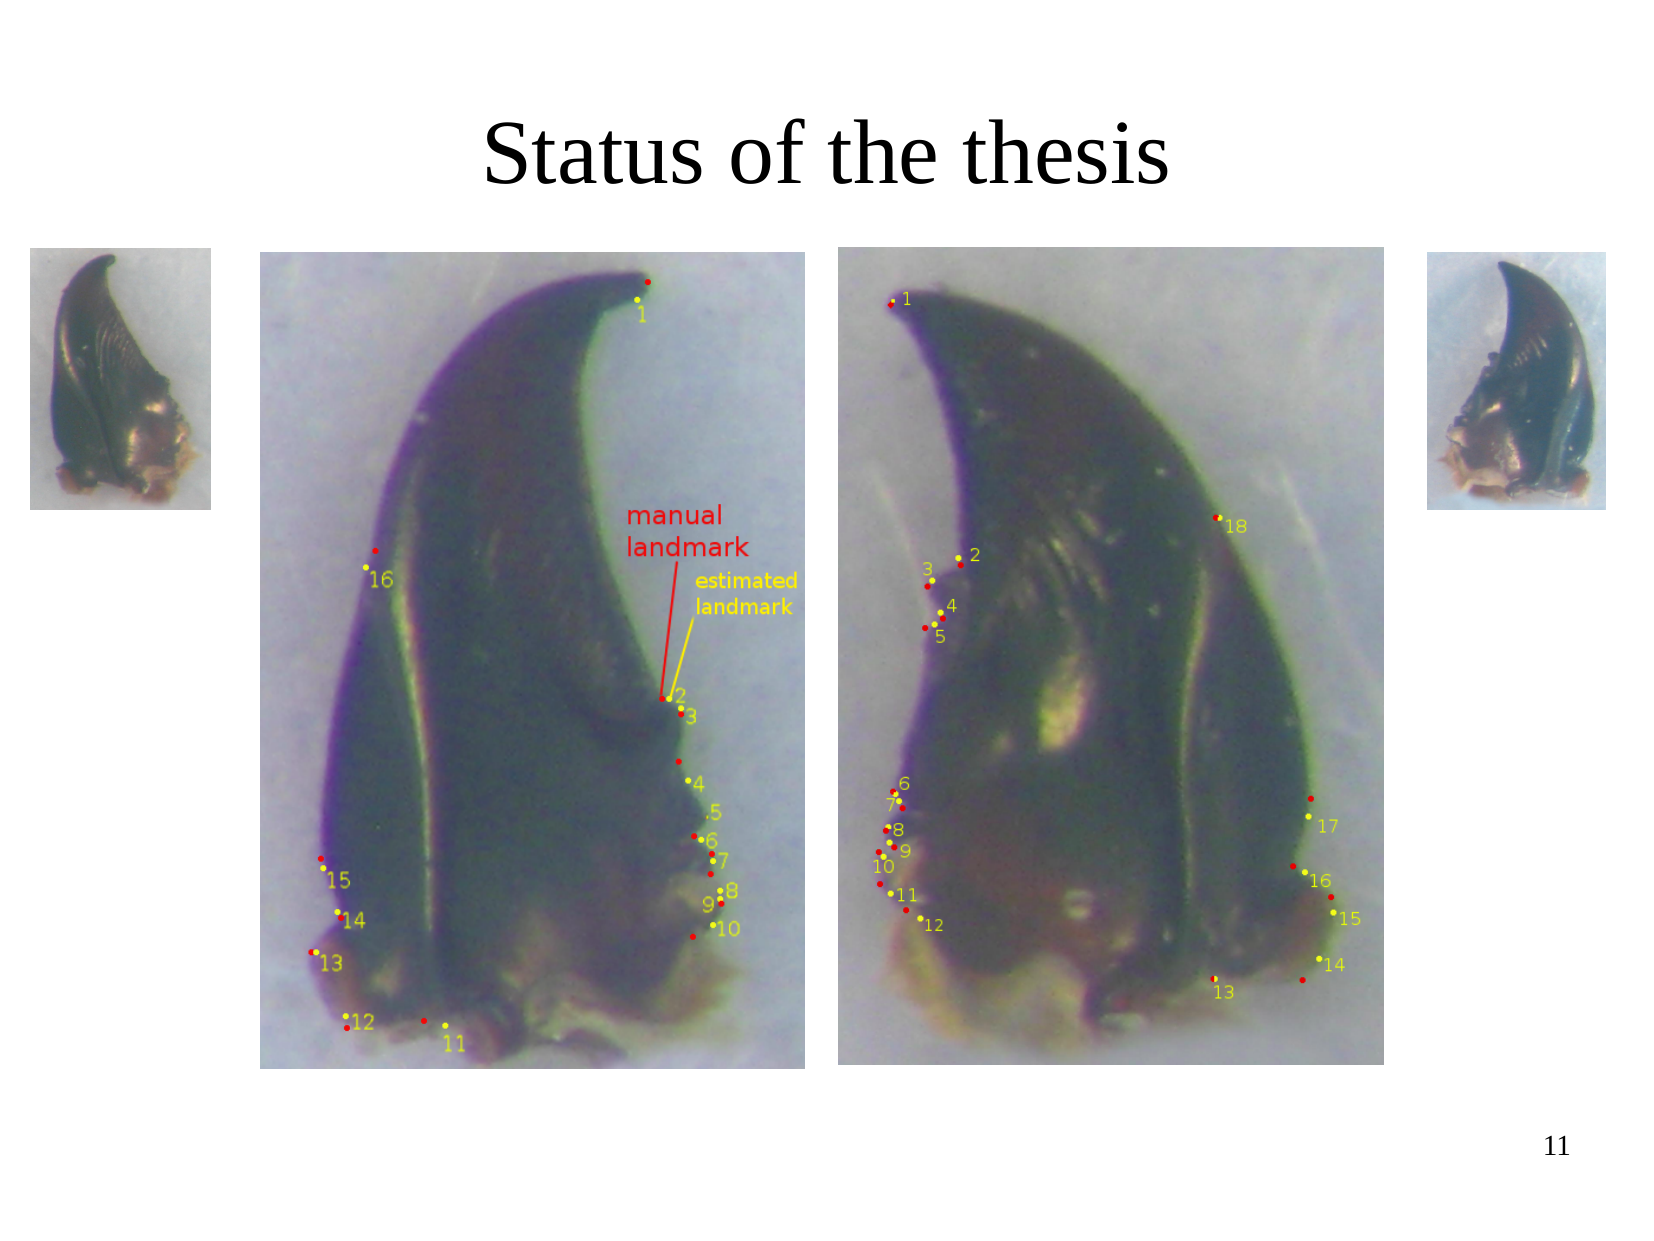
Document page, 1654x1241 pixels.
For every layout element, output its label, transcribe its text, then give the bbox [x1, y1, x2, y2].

picture [260, 252, 805, 1069]
picture [1427, 252, 1606, 511]
picture [838, 247, 1384, 1066]
picture [30, 248, 211, 511]
title Status of the thesis [82, 49, 1571, 257]
